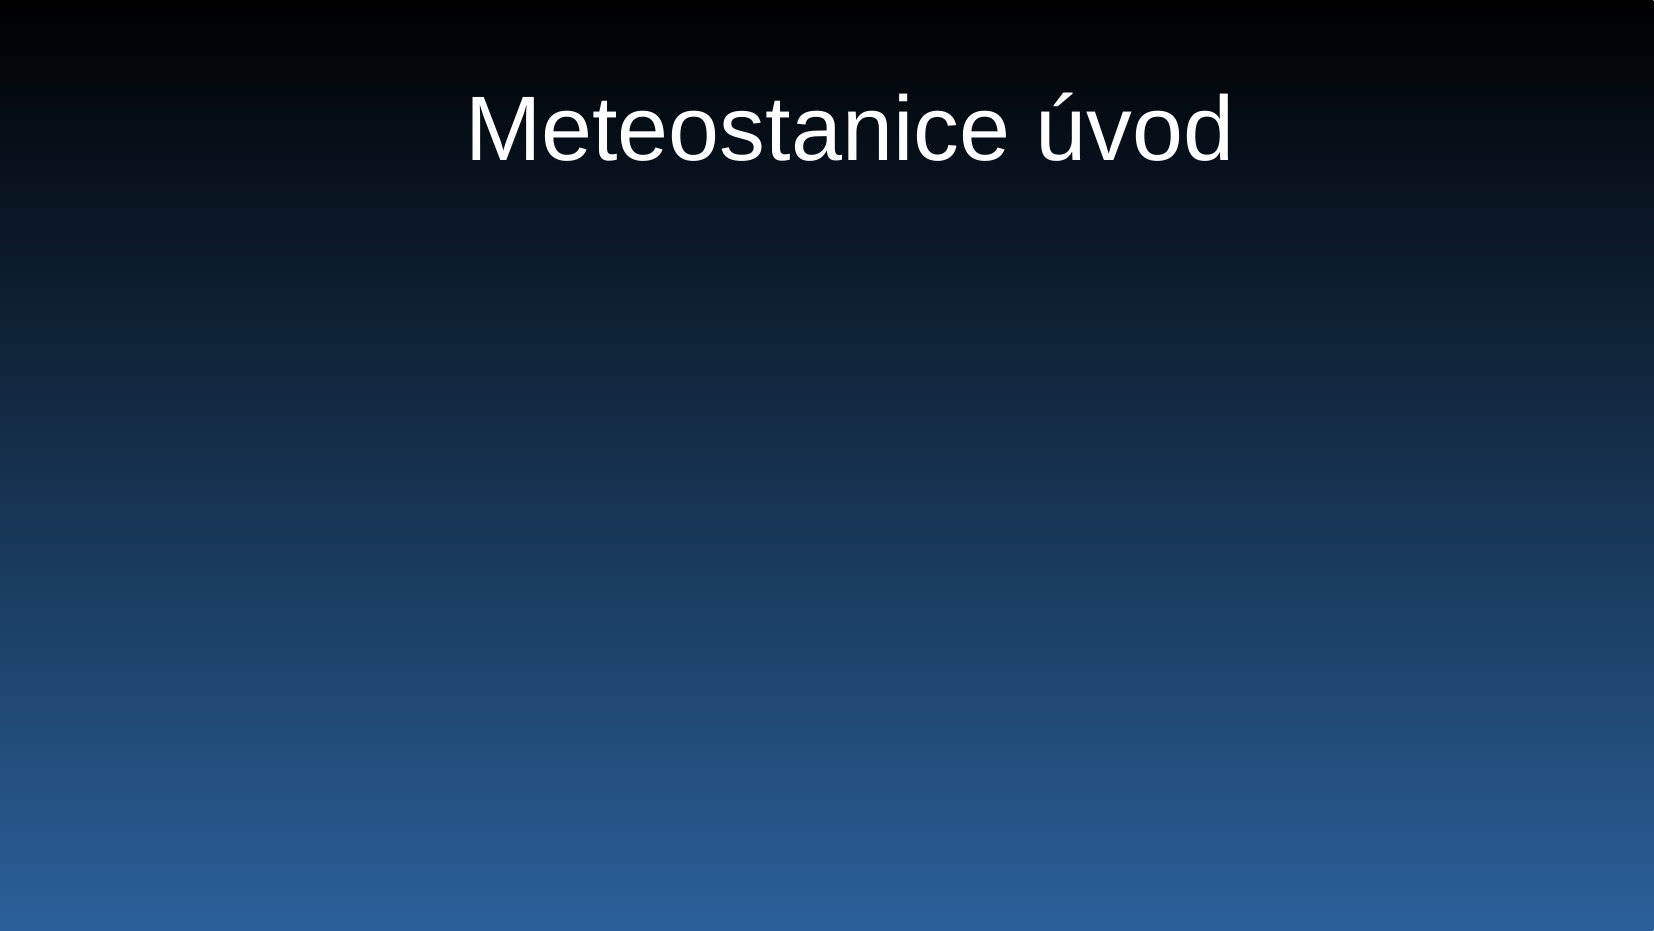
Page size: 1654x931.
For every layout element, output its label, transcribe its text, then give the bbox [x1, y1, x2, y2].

title Meteostanice úvod [106, 51, 1595, 207]
